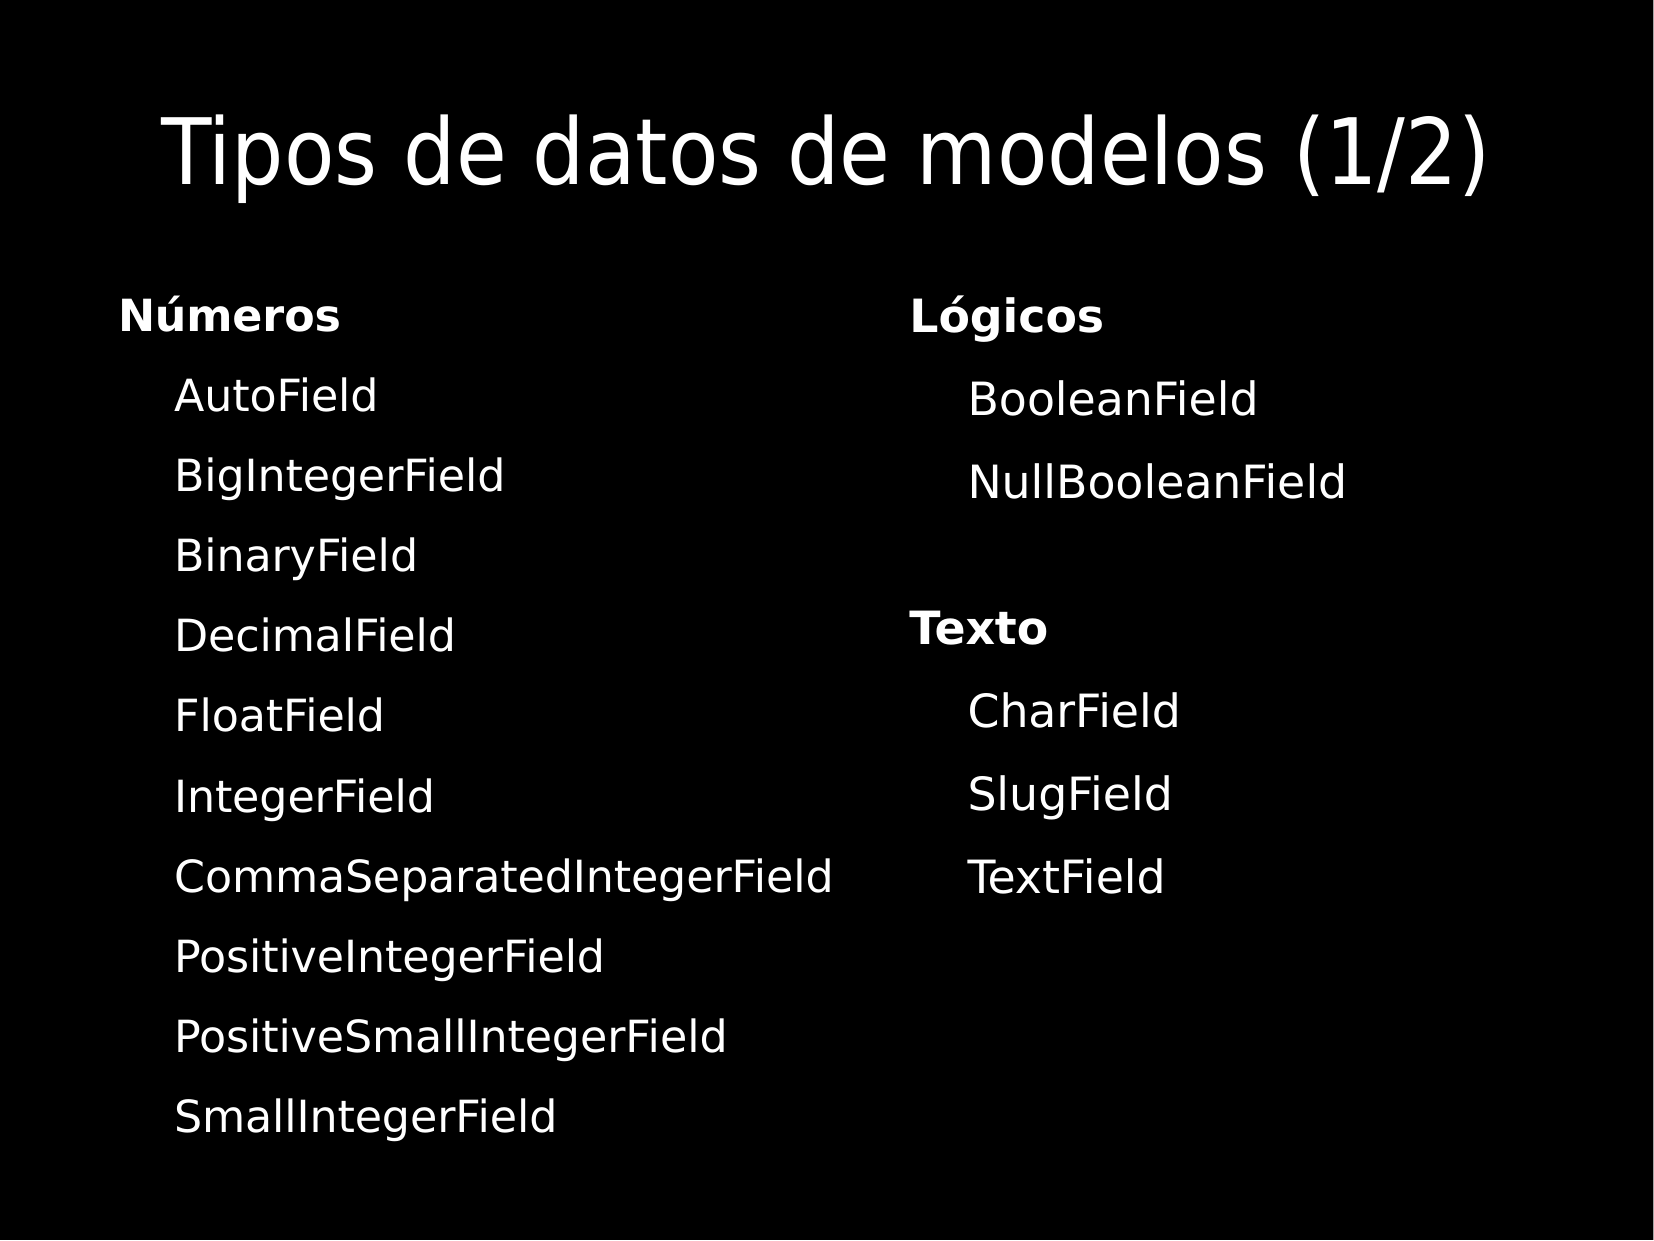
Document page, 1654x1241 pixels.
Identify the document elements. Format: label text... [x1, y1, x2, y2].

title Tipos de datos de modelos (1/2) [82, 49, 1571, 257]
list Texto CharField SlugField TextField [909, 602, 1560, 915]
list Lógicos BooleanField NullBooleanField [909, 290, 1560, 602]
list Números AutoField BigIntegerField BinaryField DecimalField FloatField IntegerField CommaSeparatedIntegerField PositiveIntegerField PositiveSmallIntegerField SmallIntegerField [118, 290, 957, 1146]
